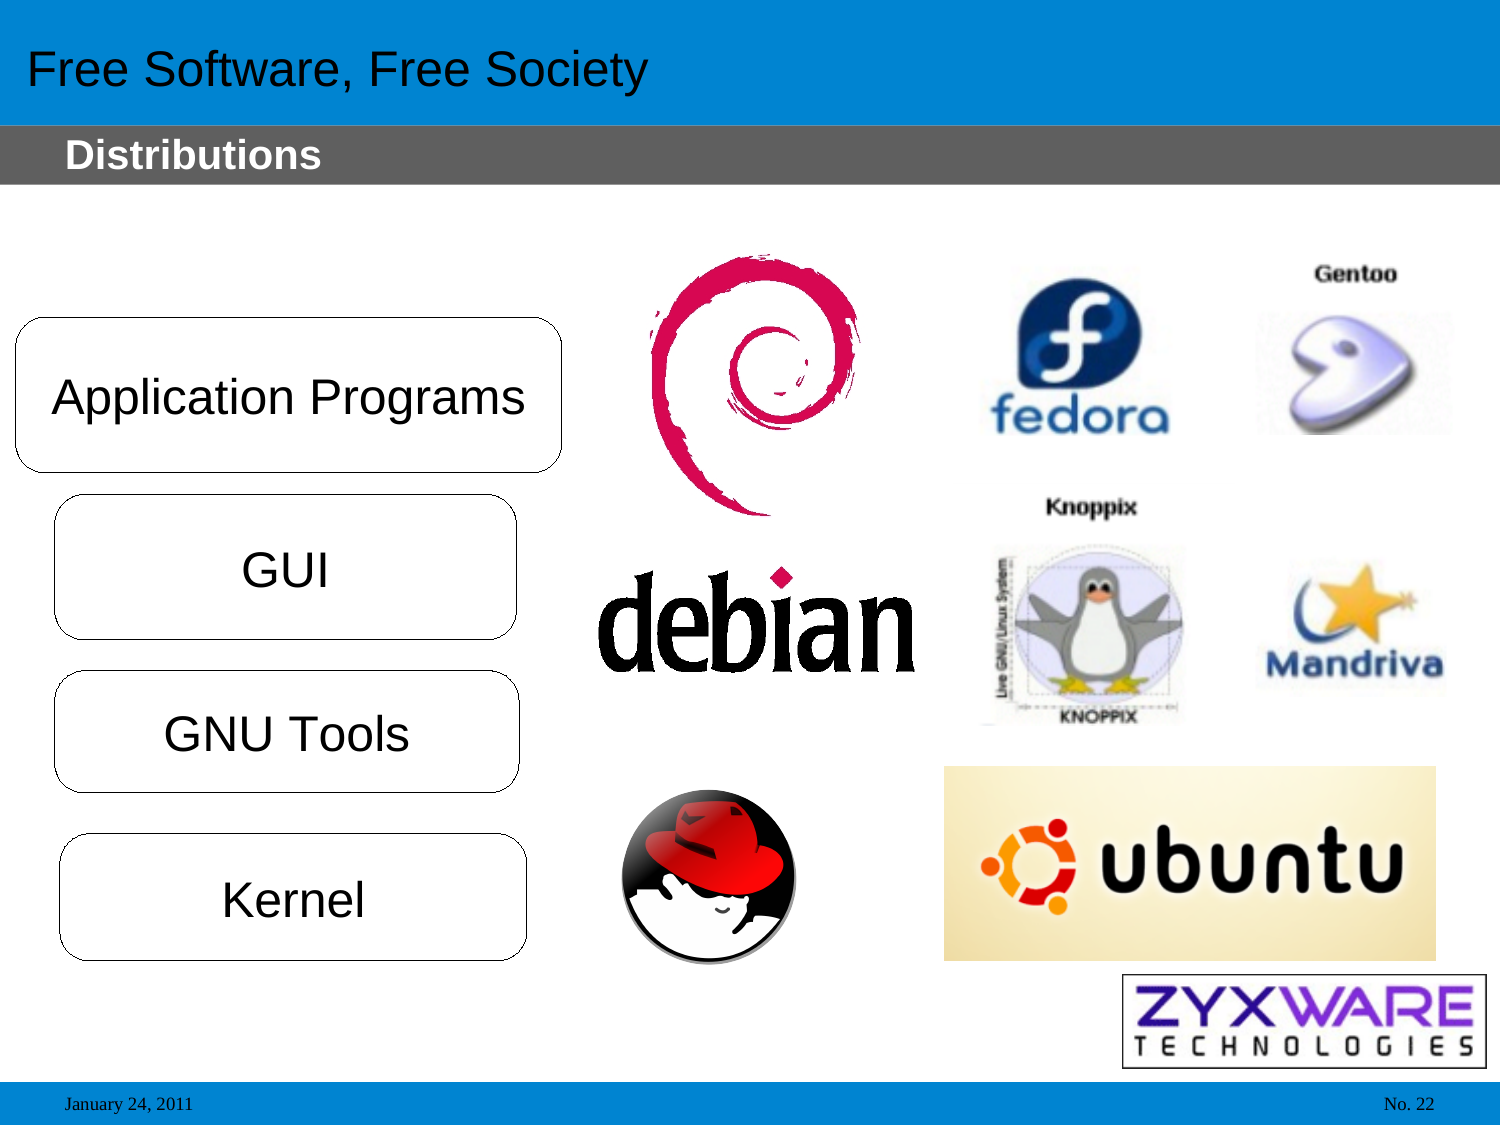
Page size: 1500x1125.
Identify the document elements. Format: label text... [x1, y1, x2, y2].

picture [1122, 974, 1487, 1069]
text_box Application Programs [15, 317, 562, 473]
text_box GNU Tools [54, 670, 520, 793]
picture [944, 766, 1436, 961]
picture [620, 788, 798, 966]
text_box Kernel [59, 833, 527, 961]
text_box GUI [54, 494, 517, 640]
picture [959, 253, 1197, 458]
picture [953, 482, 1471, 726]
picture [1246, 251, 1457, 435]
picture [589, 244, 921, 678]
title Distributions [64, 125, 1436, 185]
